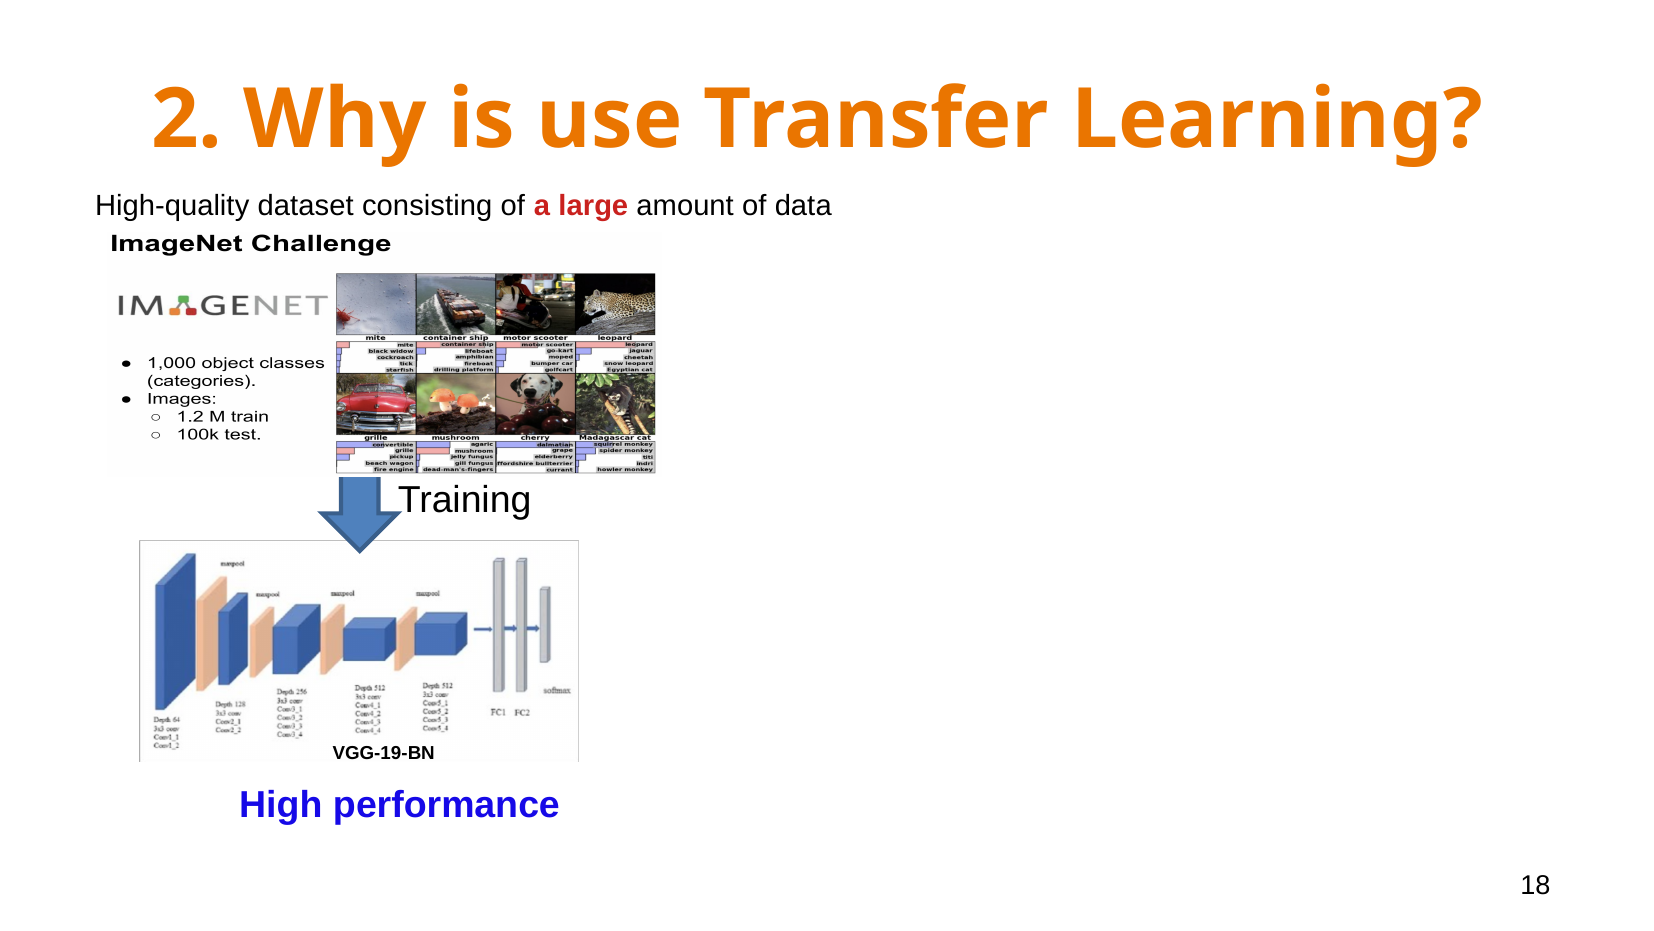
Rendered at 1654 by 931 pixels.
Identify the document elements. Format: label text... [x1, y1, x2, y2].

text_box High performance [224, 772, 583, 833]
text_box [322, 477, 383, 551]
text_box 2. Why is use Transfer Learning? [0, 22, 1635, 207]
picture [128, 529, 591, 775]
picture [107, 232, 662, 477]
text_box Training [383, 477, 557, 528]
text_box VGG-19-BN [316, 733, 452, 773]
text_box High-quality dataset consisting of a large amount of data [80, 178, 1213, 229]
